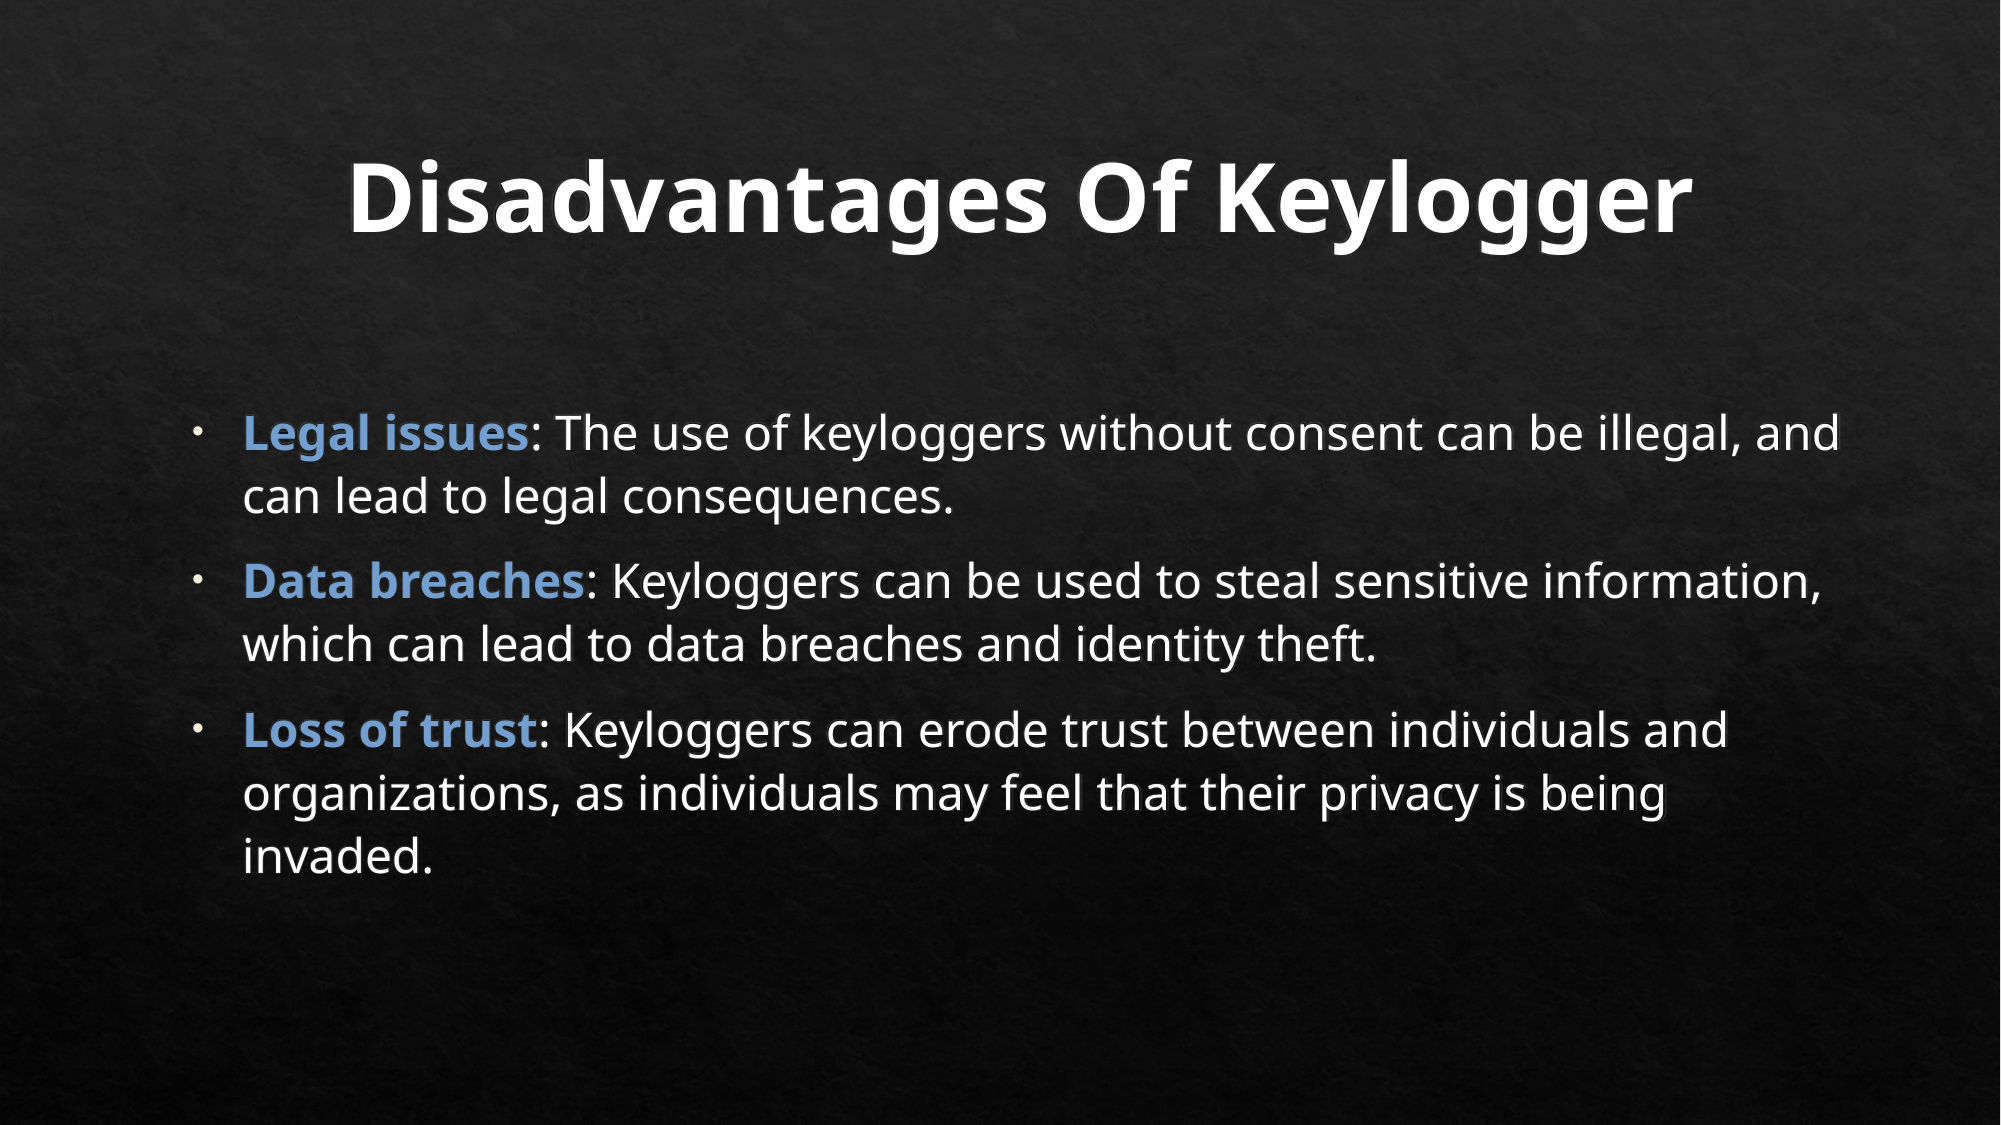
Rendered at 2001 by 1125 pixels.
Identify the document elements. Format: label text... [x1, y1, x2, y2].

title Disadvantages Of Keylogger [170, 98, 1870, 305]
list Legal issues: The use of keyloggers without consent can be illegal, and can lead to legal consequences. Data breaches: Keyloggers can be used to steal sensitive information, which can lead to data breaches and identity theft. Loss of trust: Keyloggers can erode trust between individuals and organizations, as individuals may feel that their privacy is being invaded. [170, 388, 1870, 873]
picture [0, 0, 2001, 1125]
